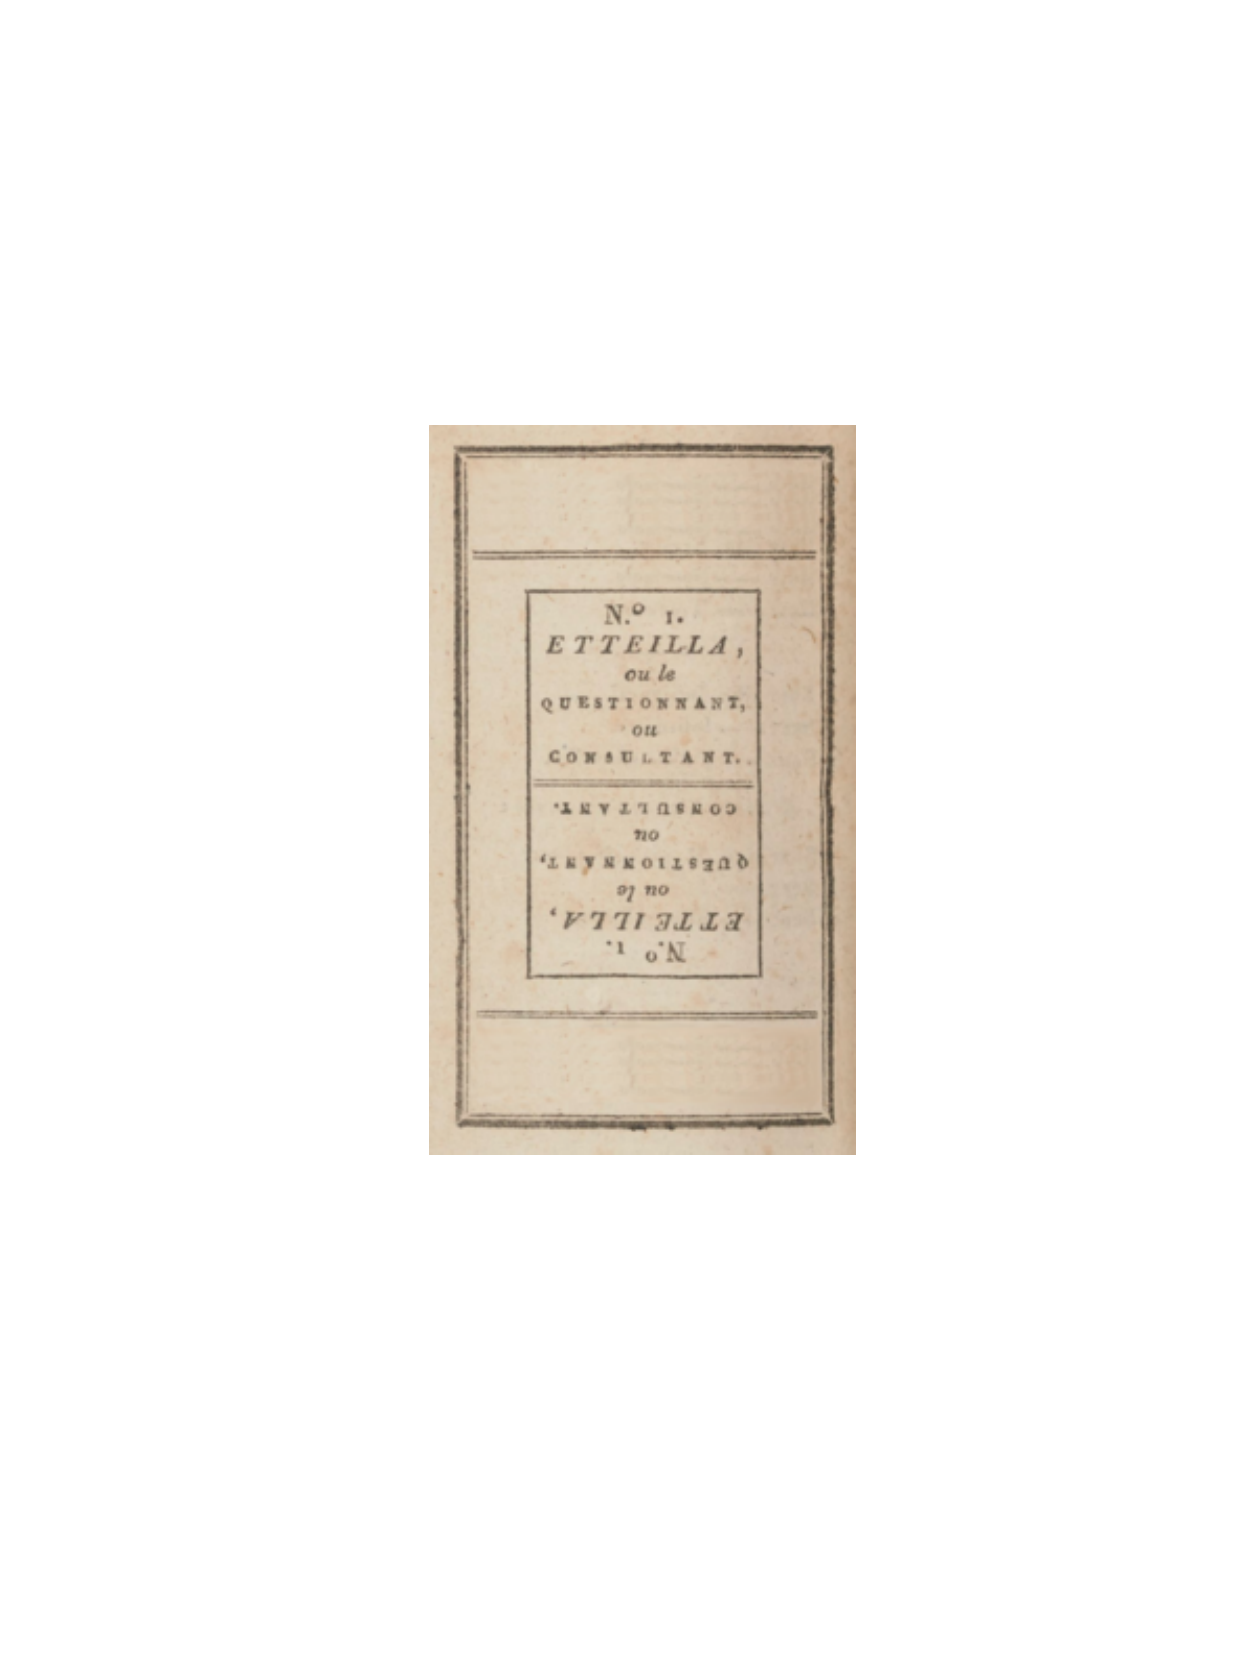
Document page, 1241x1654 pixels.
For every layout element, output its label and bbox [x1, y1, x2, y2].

picture [429, 425, 856, 1156]
